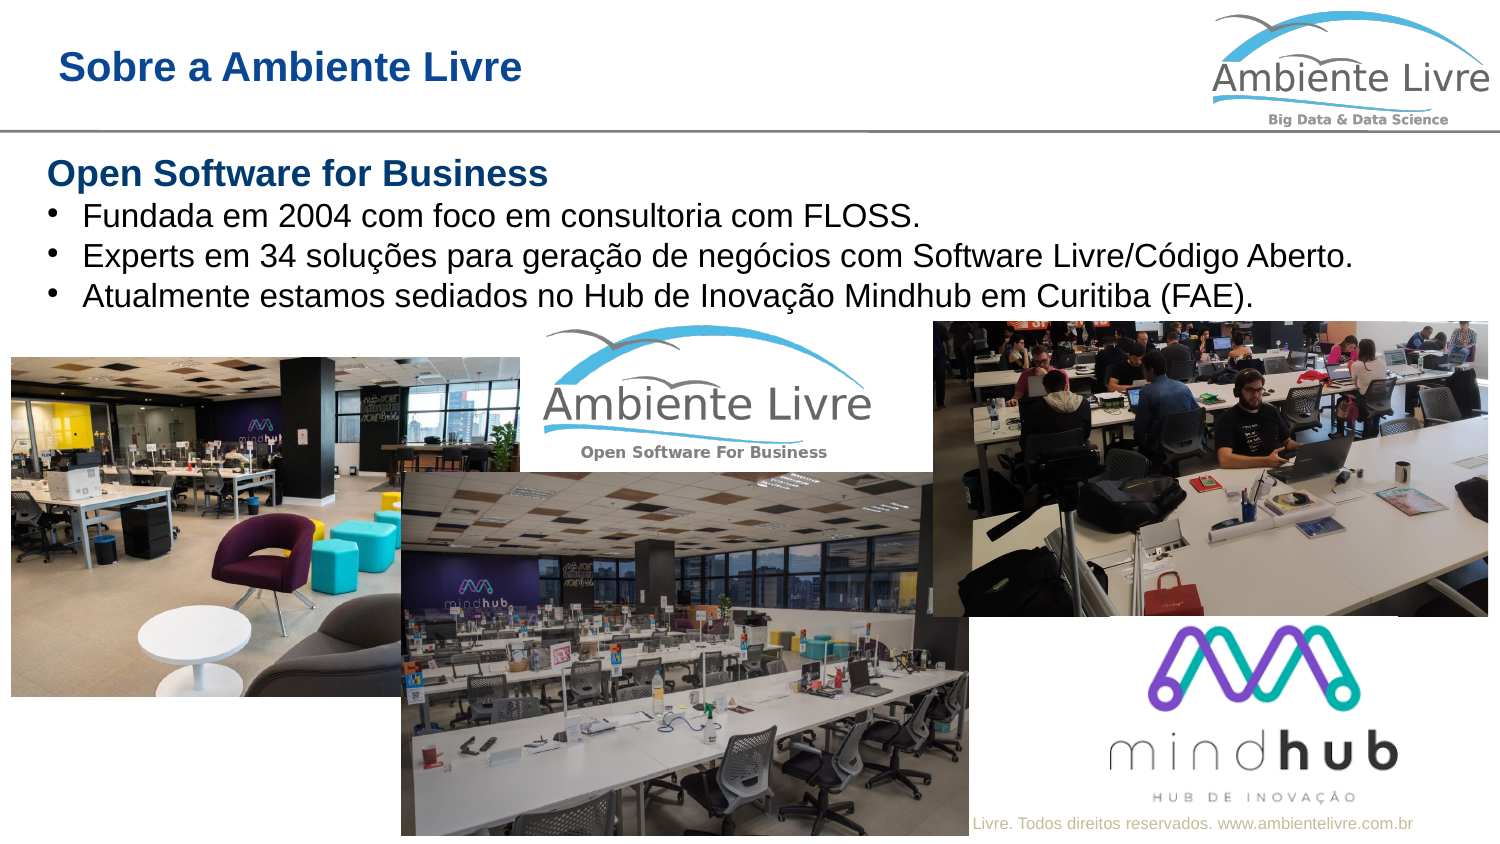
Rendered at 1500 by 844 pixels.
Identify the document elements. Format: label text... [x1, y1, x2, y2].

text_box Open Software for Business Fundada em 2004 com foco em consultoria com FLOSS. Experts em 34 soluções para geração de negócios com Software Livre/Código Aberto. Atualmente estamos sediados no Hub de Inovação Mindhub em Curitiba (FAE). [32, 141, 1453, 322]
picture [11, 204, 1489, 836]
picture [1212, 11, 1489, 127]
title Sobre a Ambiente Livre [43, 8, 1127, 129]
